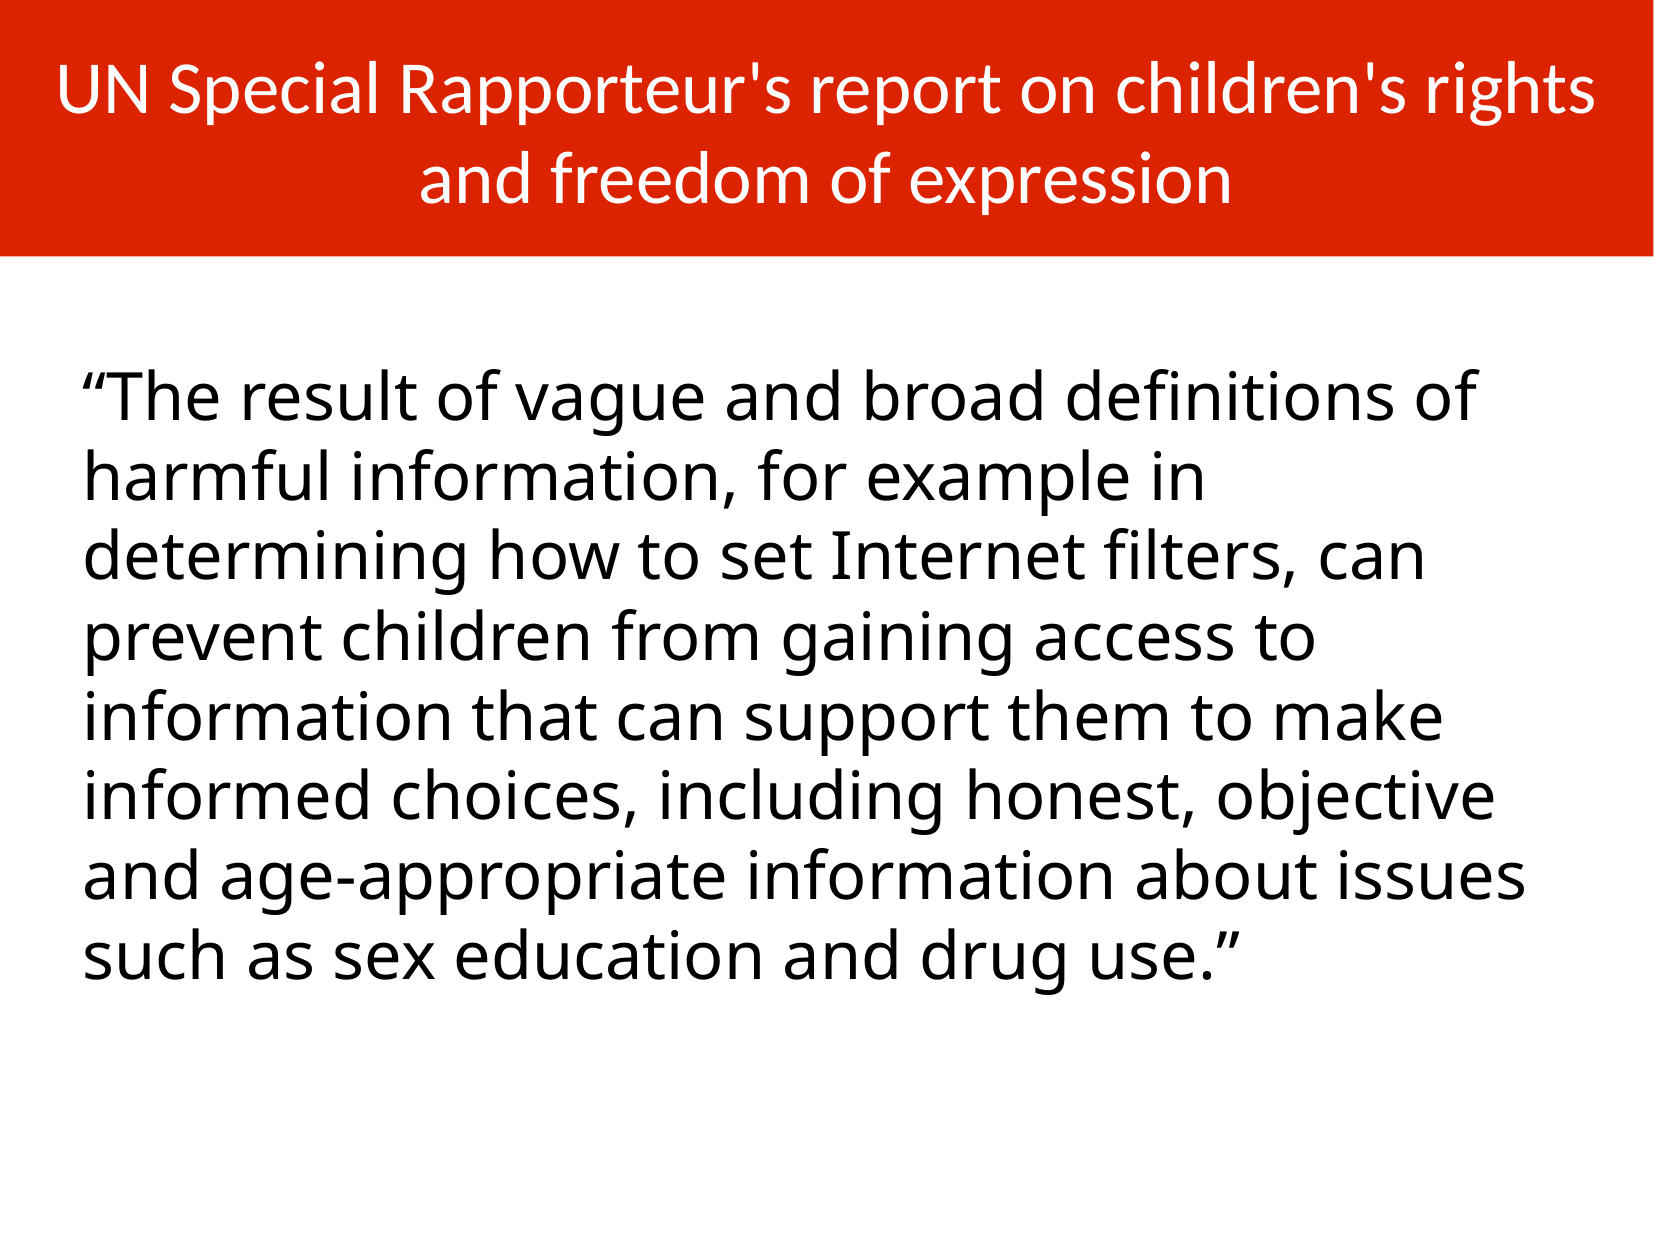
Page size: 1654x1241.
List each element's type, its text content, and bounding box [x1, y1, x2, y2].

text_box UN Special Rapporteur's report on children's rights and freedom of expression [0, 0, 1654, 257]
text_box “The result of vague and broad definitions of harmful information, for example in determining how to set Internet filters, can prevent children from gaining access to information that can support them to make informed choices, including honest, objective and age-appropriate information about issues such as sex education and drug use.” [82, 313, 1571, 1033]
